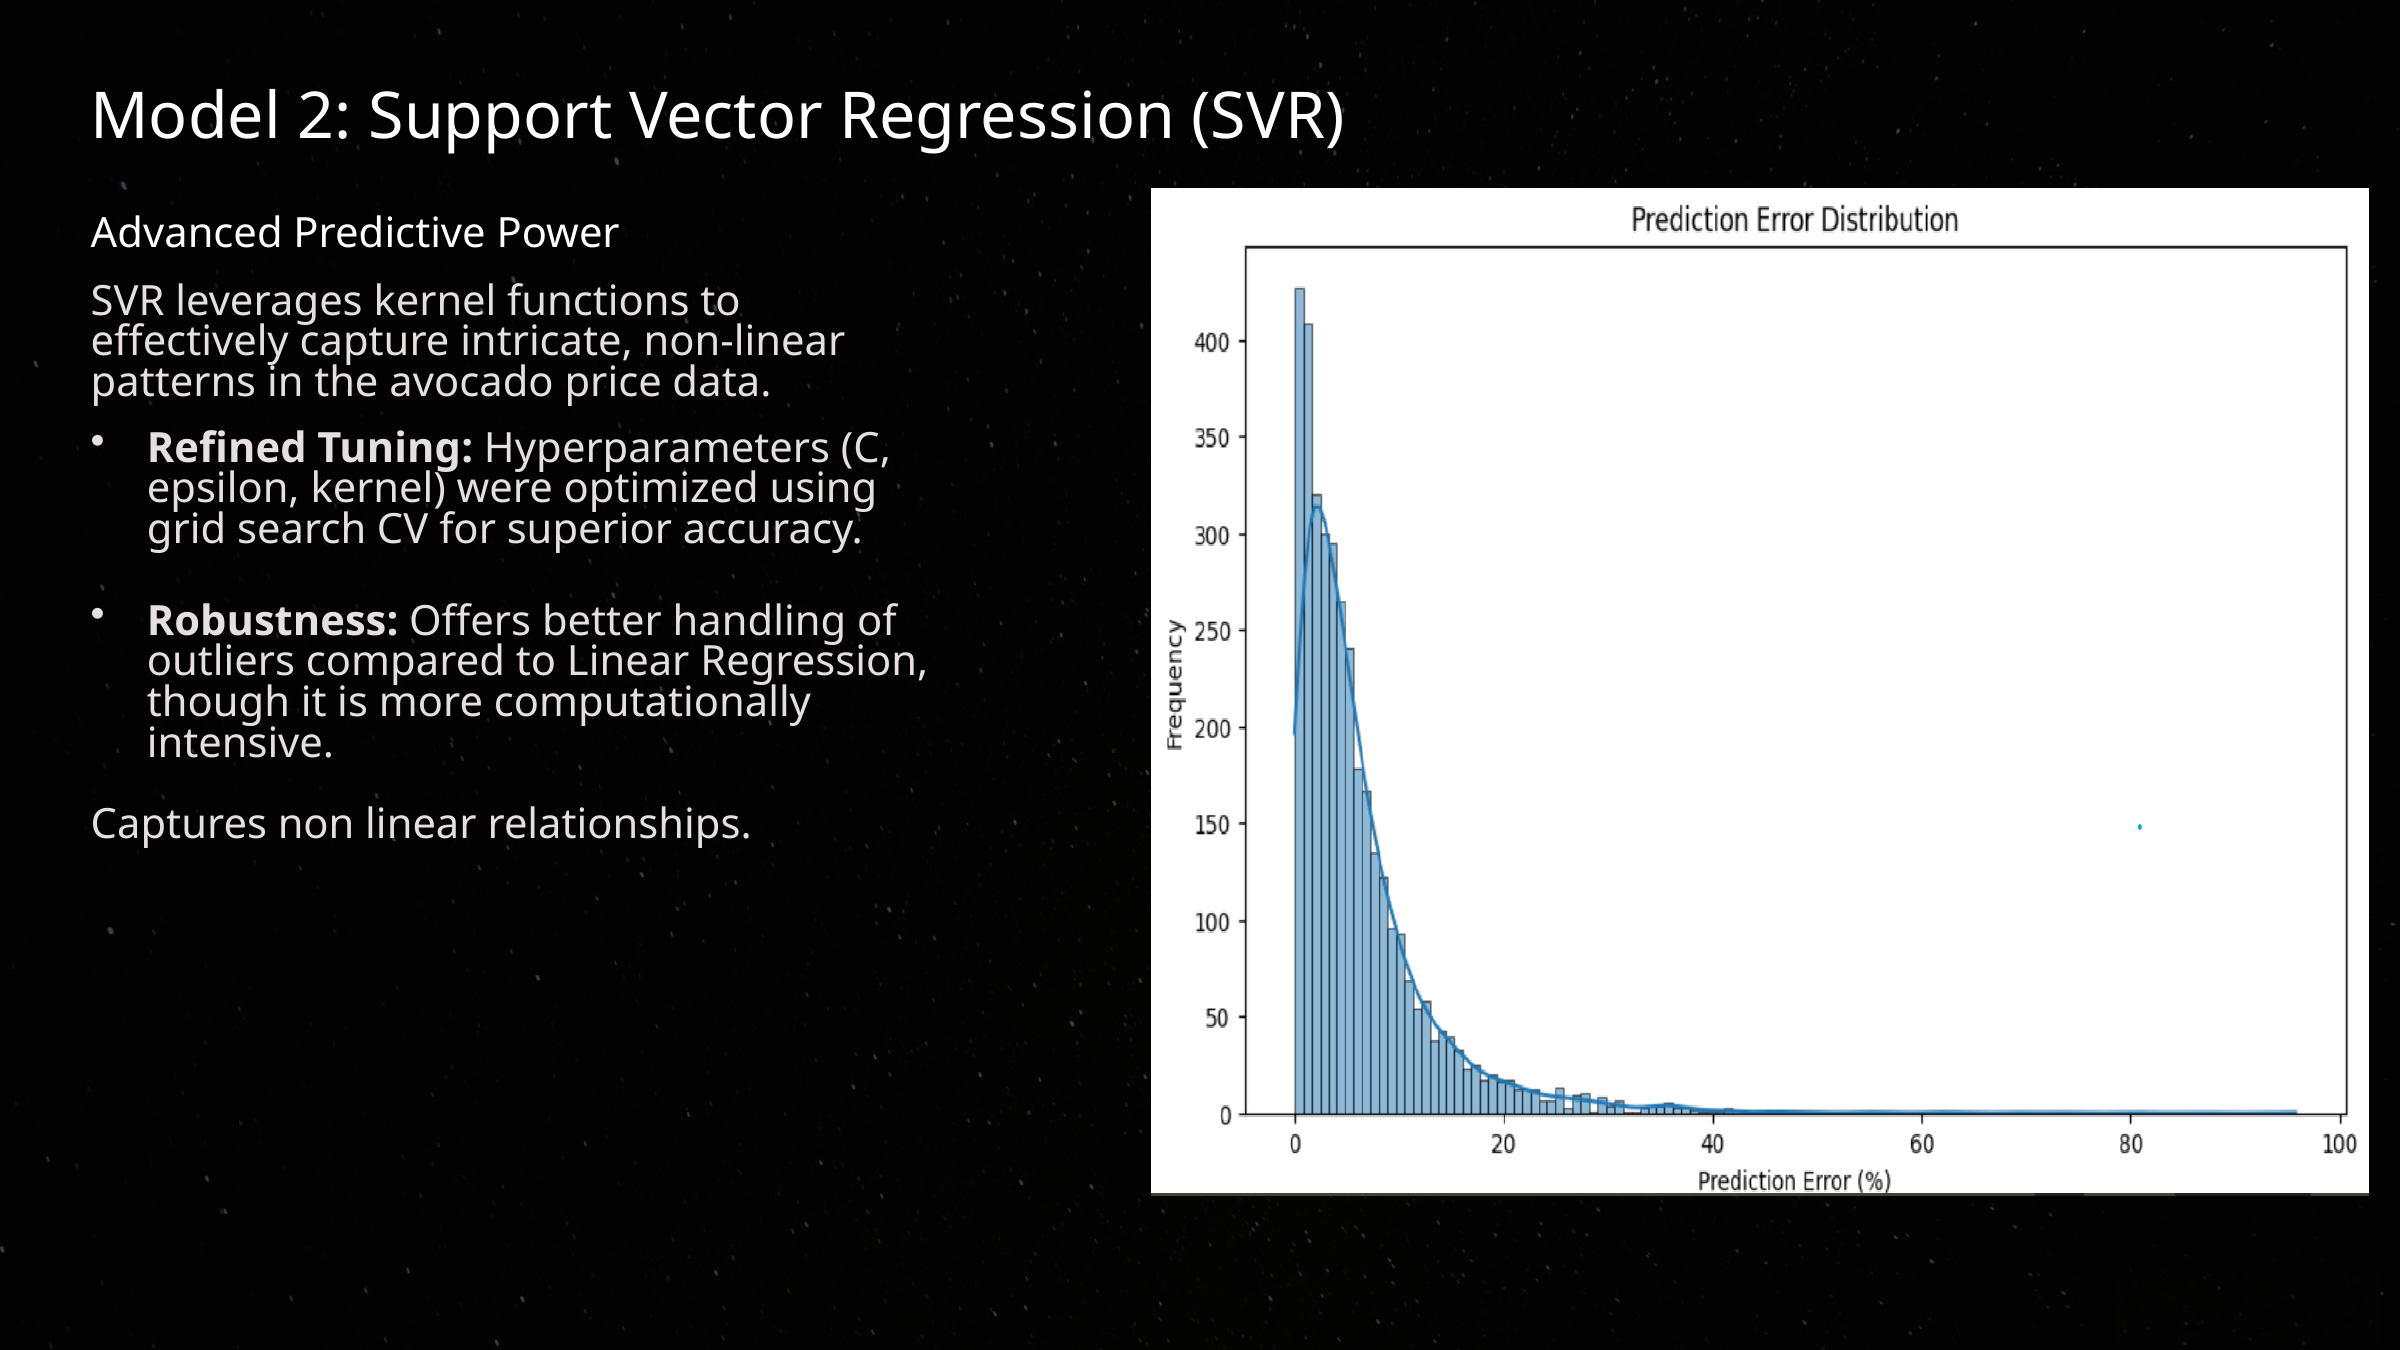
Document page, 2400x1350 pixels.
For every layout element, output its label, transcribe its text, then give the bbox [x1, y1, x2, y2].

text_box Advanced Predictive Power [90, 216, 499, 258]
picture [0, 0, 2400, 1350]
text_box Robustness: Offers better handling of outliers compared to Linear Regression, though it is more computationally intensive. Captures non linear relationships. [90, 480, 941, 564]
text_box Refined Tuning: Hyperparameters (C, epsilon, kernel) were optimized using grid search CV for superior accuracy. [90, 389, 941, 472]
text_box Model 2: Support Vector Regression (SVR) [90, 71, 1349, 152]
text_box SVR leverages kernel functions to effectively capture intricate, non-linear patterns in the avocado price data. [90, 282, 941, 366]
